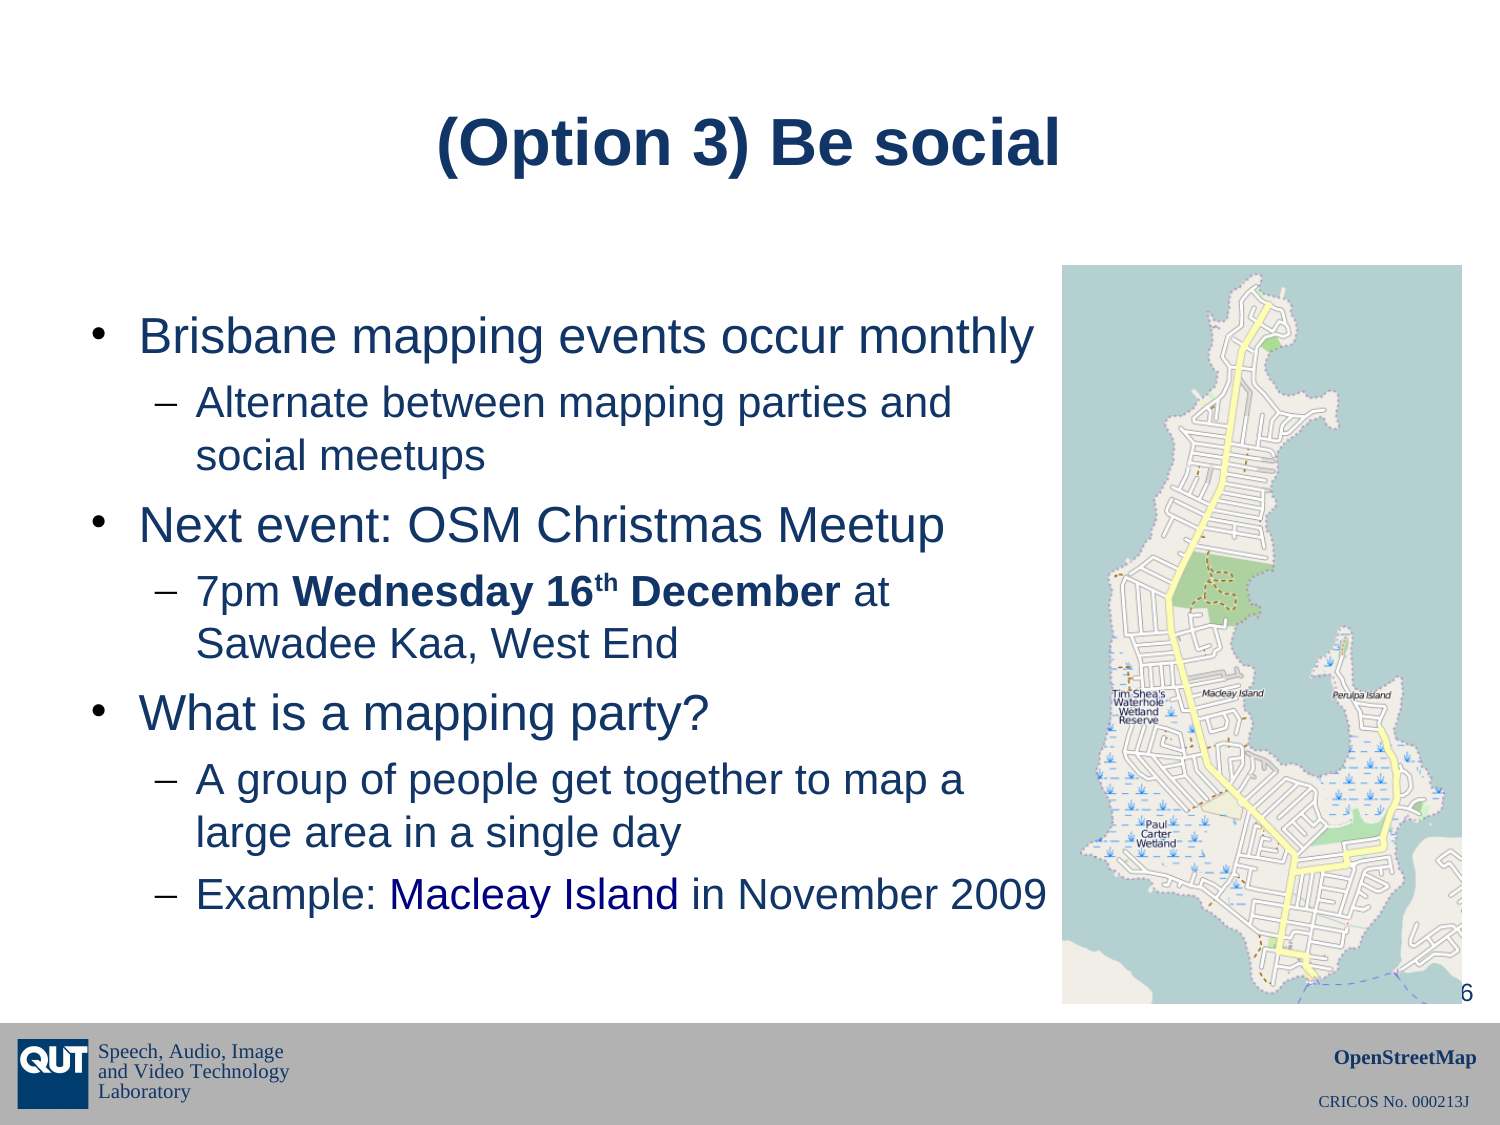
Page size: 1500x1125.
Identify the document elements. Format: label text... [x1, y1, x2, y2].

title (Option 3) Be social [74, 44, 1425, 233]
picture [1062, 265, 1462, 1004]
list Brisbane mapping events occur monthly Alternate between mapping parties and social meetups Next event: OSM Christmas Meetup 7pm Wednesday 16th December at Sawadee Kaa, West End What is a mapping party? A group of people get together to map a large area in a single day Example: Macleay Island in November 2009 [74, 295, 1063, 1038]
picture [17, 1039, 89, 1109]
